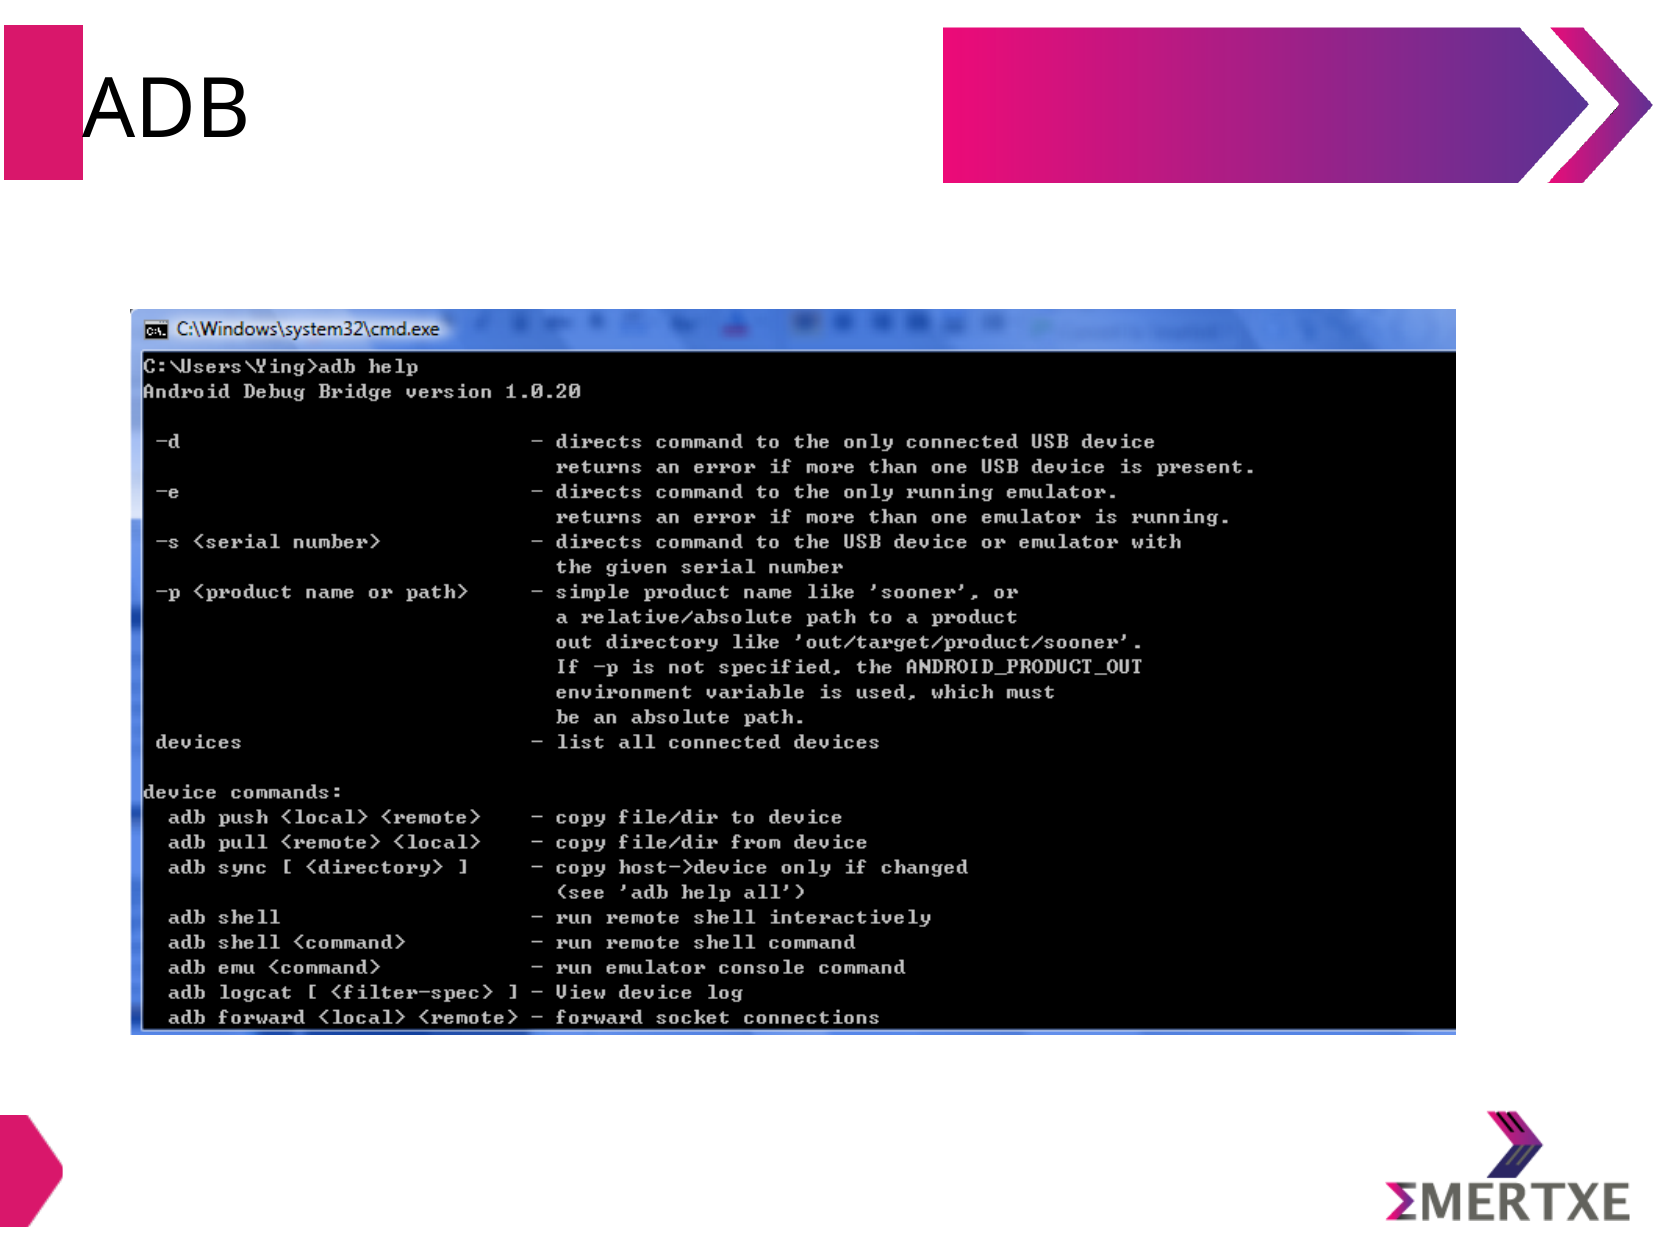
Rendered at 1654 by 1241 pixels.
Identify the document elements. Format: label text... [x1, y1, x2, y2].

picture [1571, 27, 1653, 183]
title ADB [82, 2, 1571, 210]
picture [1385, 1107, 1631, 1221]
picture [130, 309, 1456, 1036]
